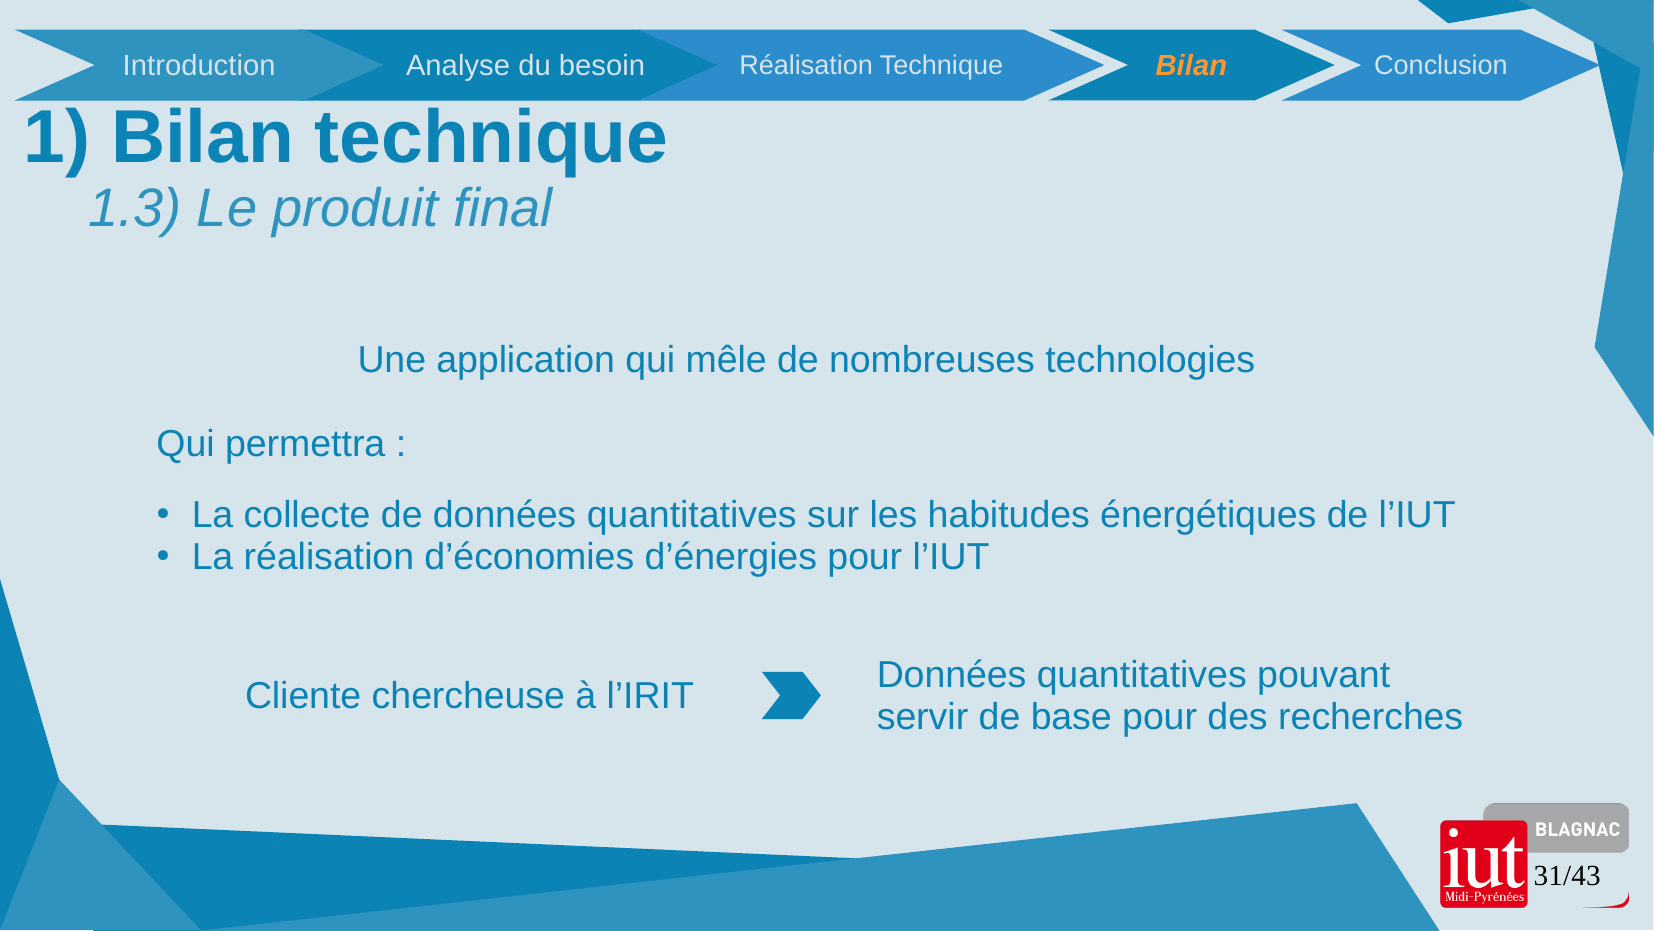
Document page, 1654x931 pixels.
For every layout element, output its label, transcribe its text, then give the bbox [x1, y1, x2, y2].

text_box Données quantitatives pouvant servir de base pour des recherches [862, 646, 1501, 745]
title 1.3) Le produit final [88, 177, 1388, 238]
text_box Réalisation Technique [637, 29, 1105, 101]
title 1) Bilan technique [23, 94, 1512, 179]
text_box Cliente chercheuse à l’IRIT [230, 666, 715, 724]
text_box Introduction [14, 29, 384, 101]
text_box Une application qui mêle de nombreuses technologies Qui permettra : La collecte de données quantitatives sur les habitudes énergétiques de l’IUT La réalisation d’économies d’énergies pour l’IUT [141, 330, 1472, 586]
text_box Bilan [1048, 29, 1335, 101]
text_box [761, 671, 821, 720]
text_box Analyse du besoin [305, 29, 715, 101]
text_box Conclusion [1281, 29, 1601, 101]
picture [1440, 803, 1629, 908]
